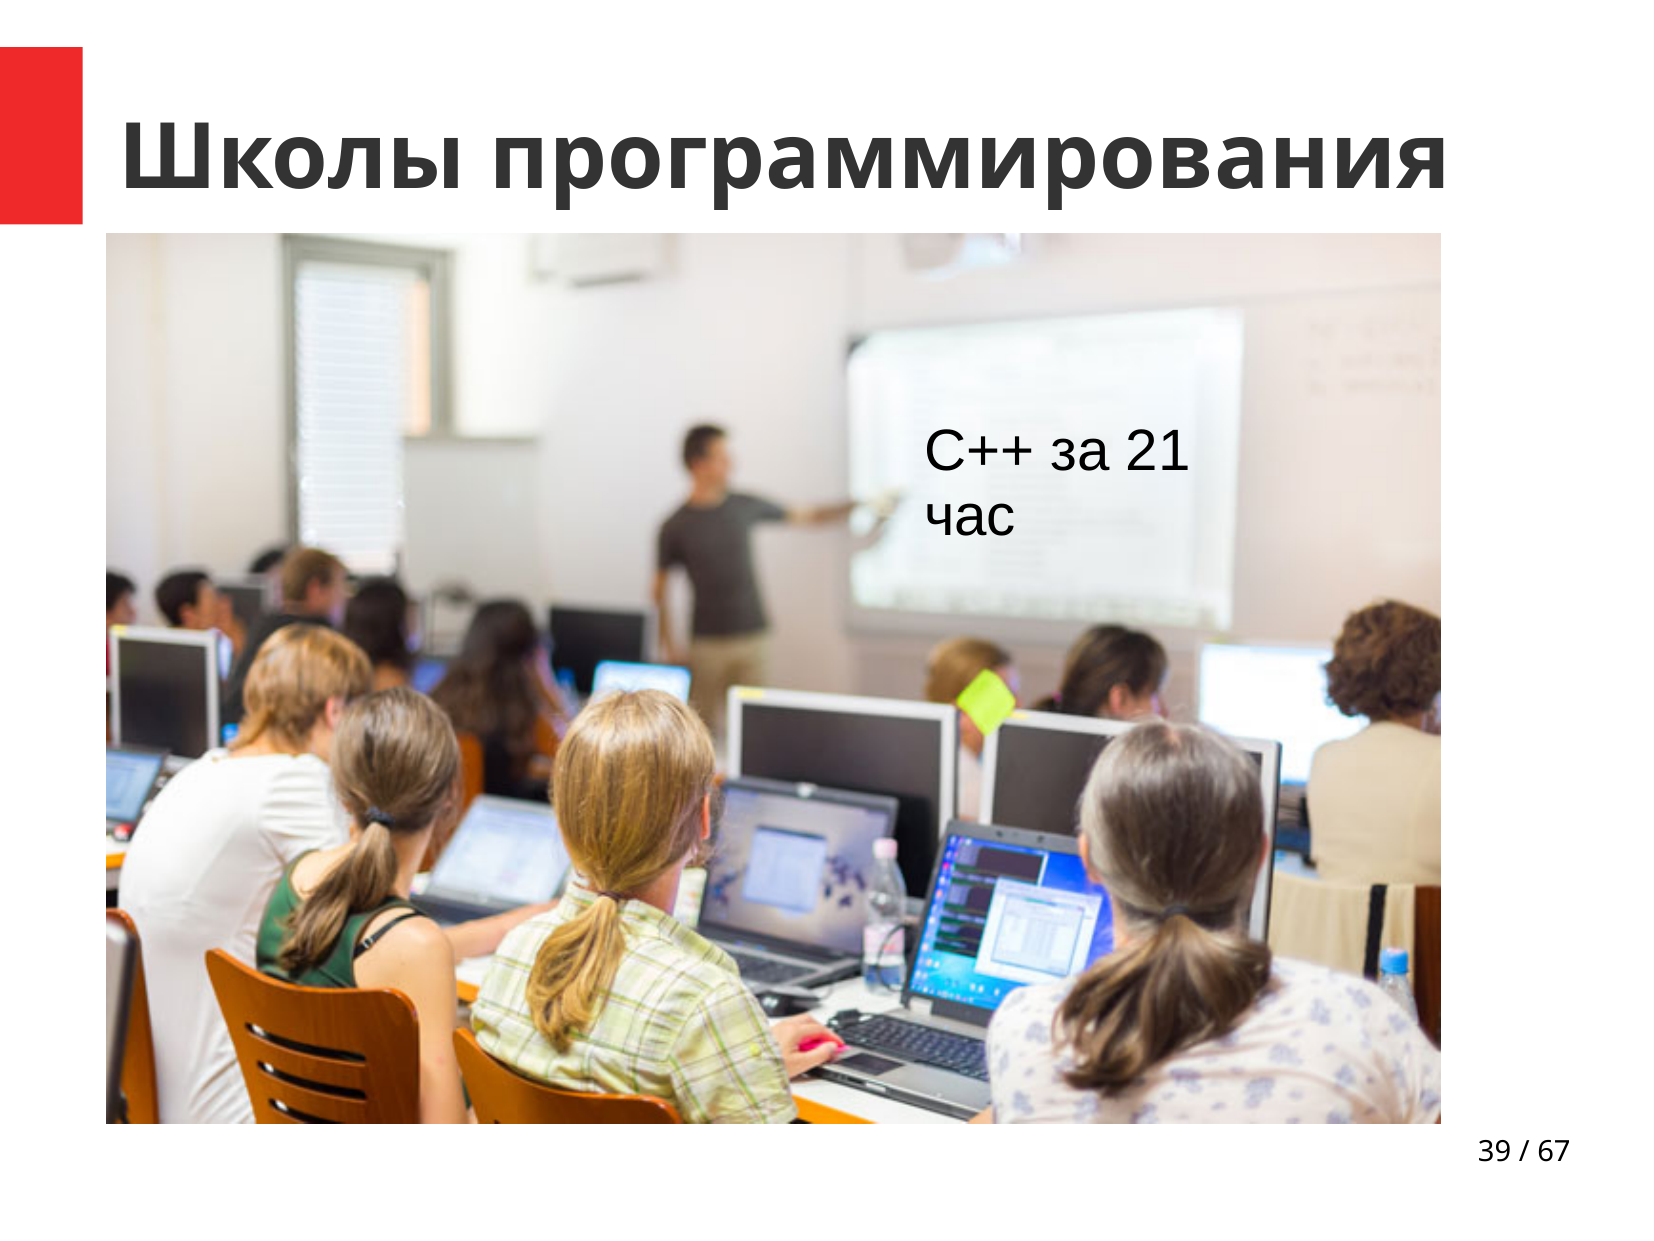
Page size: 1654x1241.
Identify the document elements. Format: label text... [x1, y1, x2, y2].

picture [106, 233, 1441, 1124]
title Школы программирования [118, 49, 1571, 257]
text_box C++ за 21 час [909, 410, 1288, 556]
